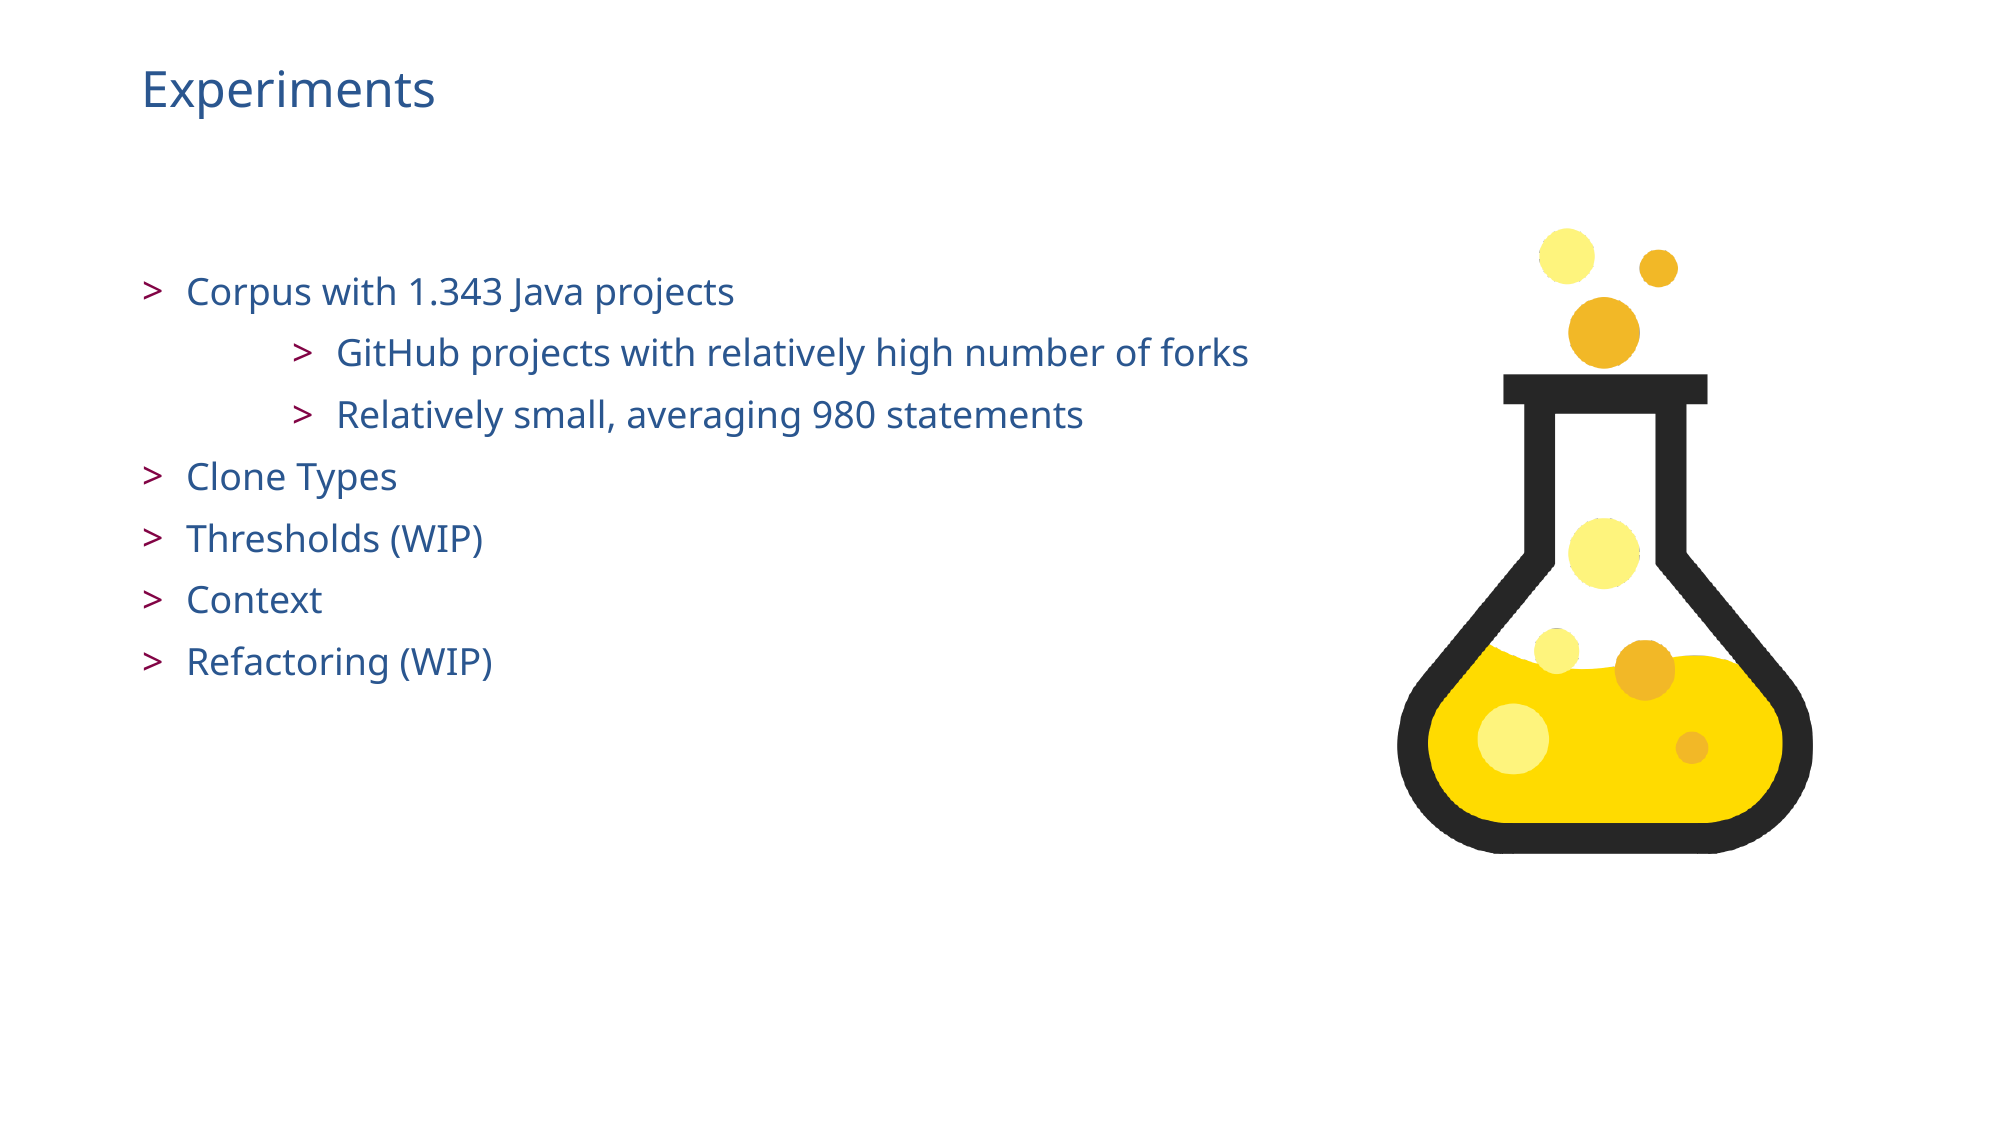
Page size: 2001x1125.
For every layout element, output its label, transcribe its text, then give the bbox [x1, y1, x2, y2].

picture [1397, 228, 1813, 854]
text_box Experiments [142, 59, 1842, 124]
text_box Corpus with 1.343 Java projects GitHub projects with relatively high number of forks Relatively small, averaging 980 statements Clone Types Thresholds (WIP) Context Refactoring (WIP) [142, 263, 1842, 1000]
